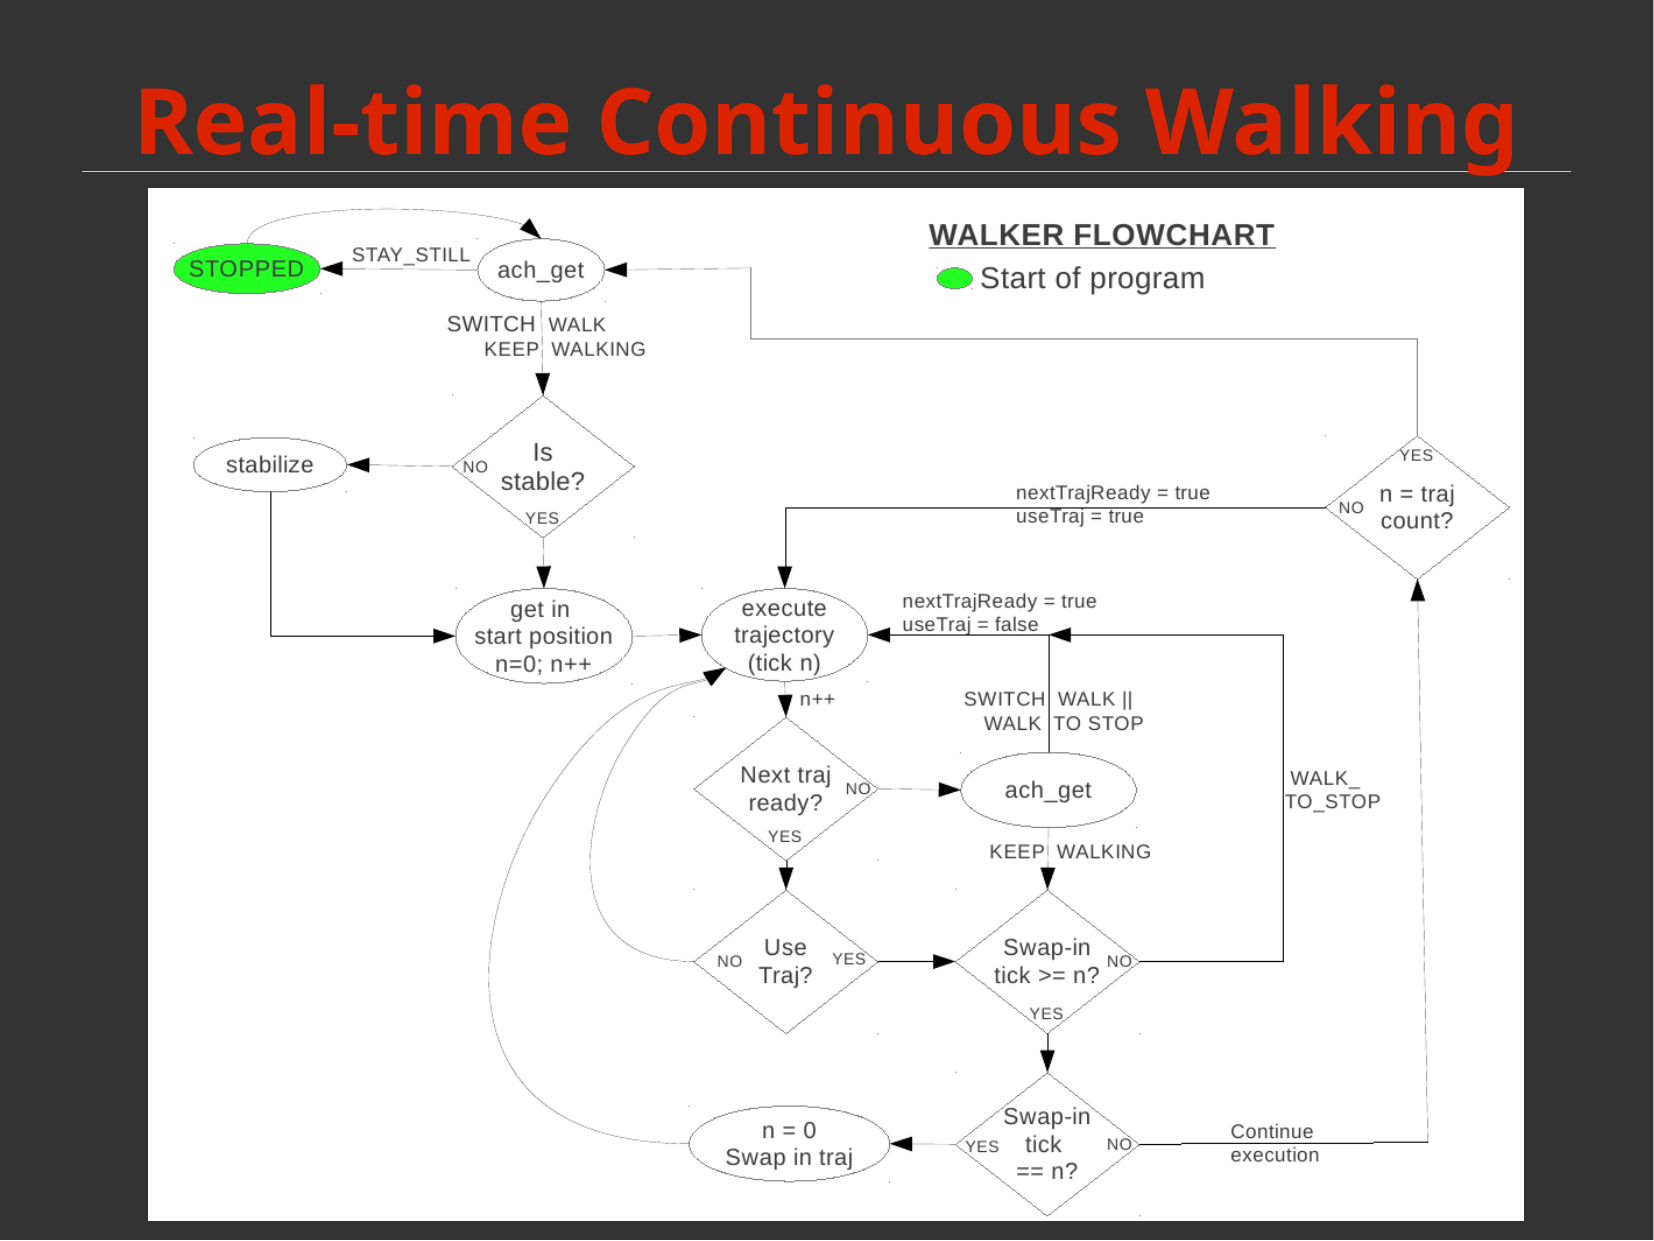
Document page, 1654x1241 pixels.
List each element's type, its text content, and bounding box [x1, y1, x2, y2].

picture [148, 188, 1524, 1221]
title Real-time Continuous Walking [41, 49, 1613, 189]
